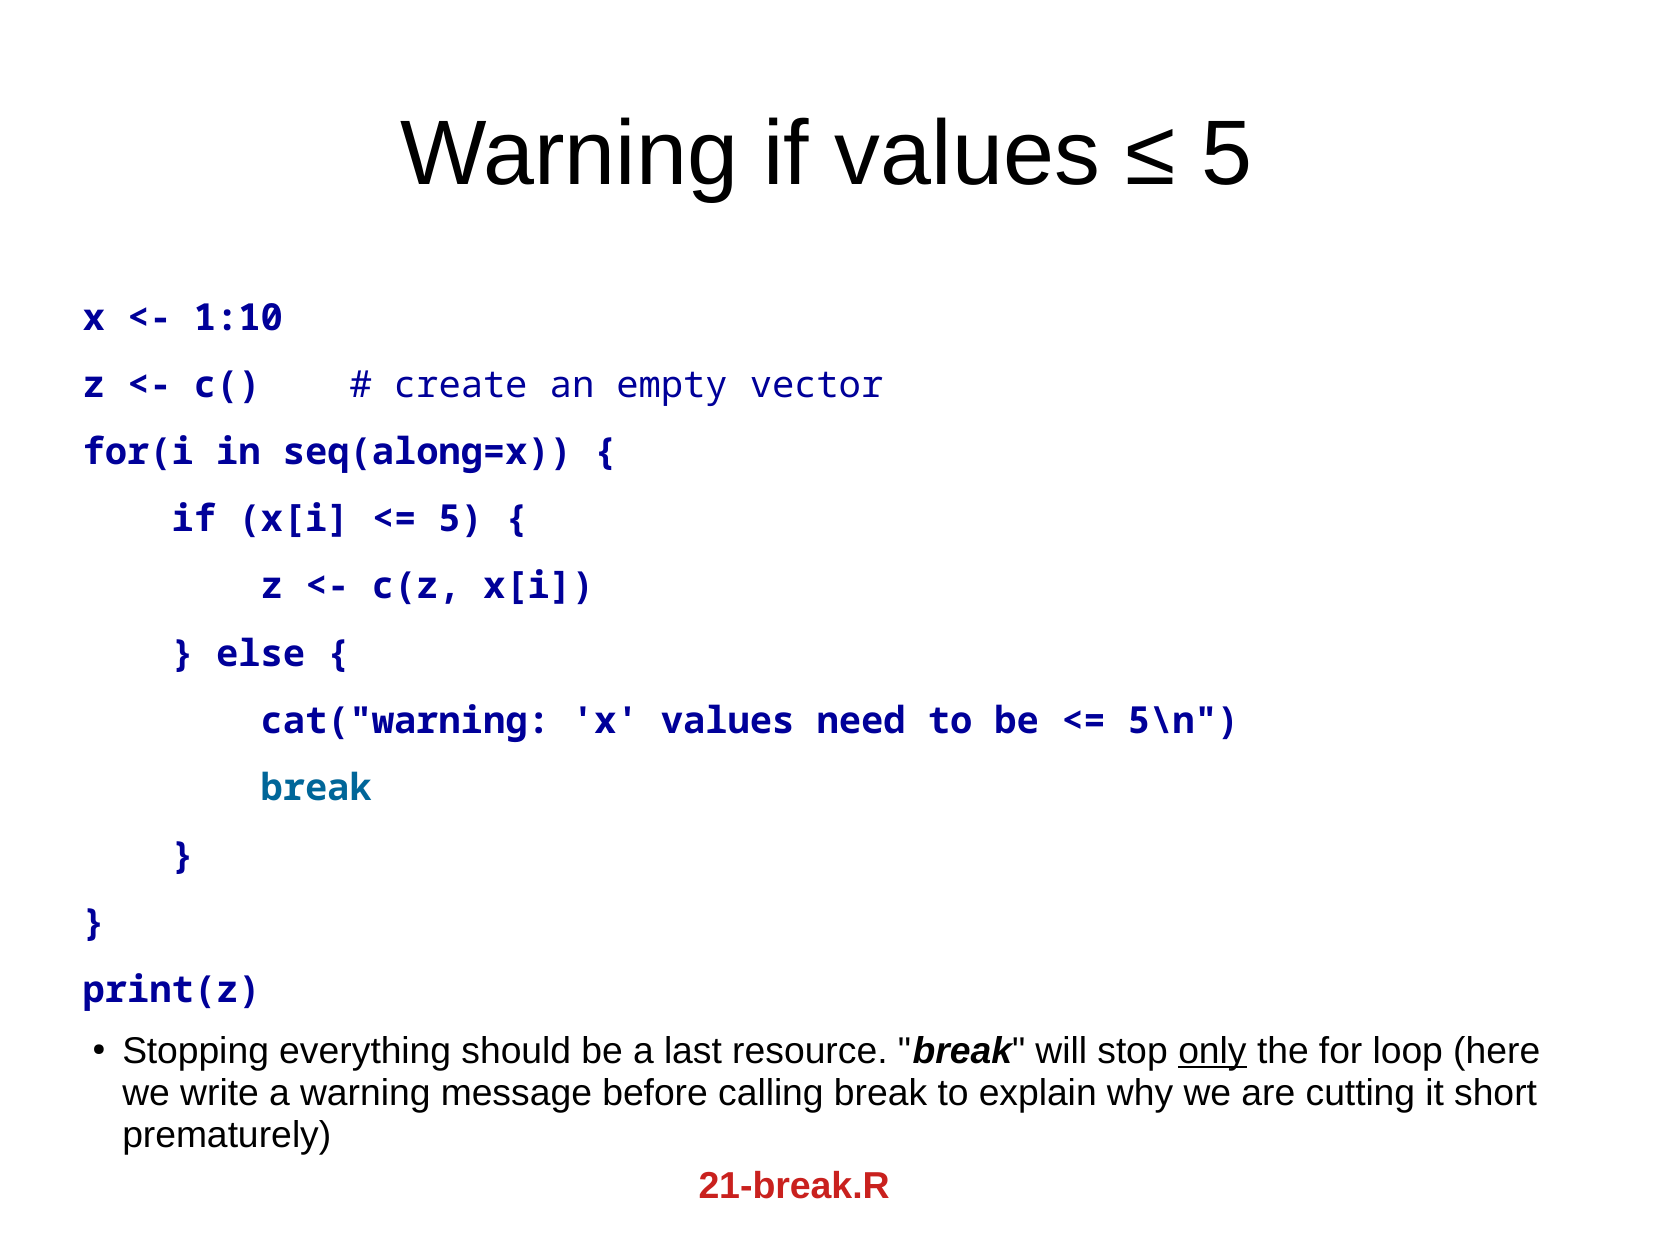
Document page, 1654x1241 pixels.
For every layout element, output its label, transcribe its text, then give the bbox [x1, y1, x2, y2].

list x <- 1:10 z <- c() # create an empty vector for(i in seq(along=x)) { if (x[i] <= 5) { z <- c(z, x[i]) } else { cat("warning: 'x' values need to be <= 5\n") break } } print(z) Stopping everything should be a last resource. "break" will stop only the for loop (here we write a warning message before calling break to explain why we are cutting it short prematurely) [82, 290, 1571, 1170]
title Warning if values ≤ 5 [82, 49, 1571, 257]
text_box 21-break.R [401, 1157, 1187, 1215]
